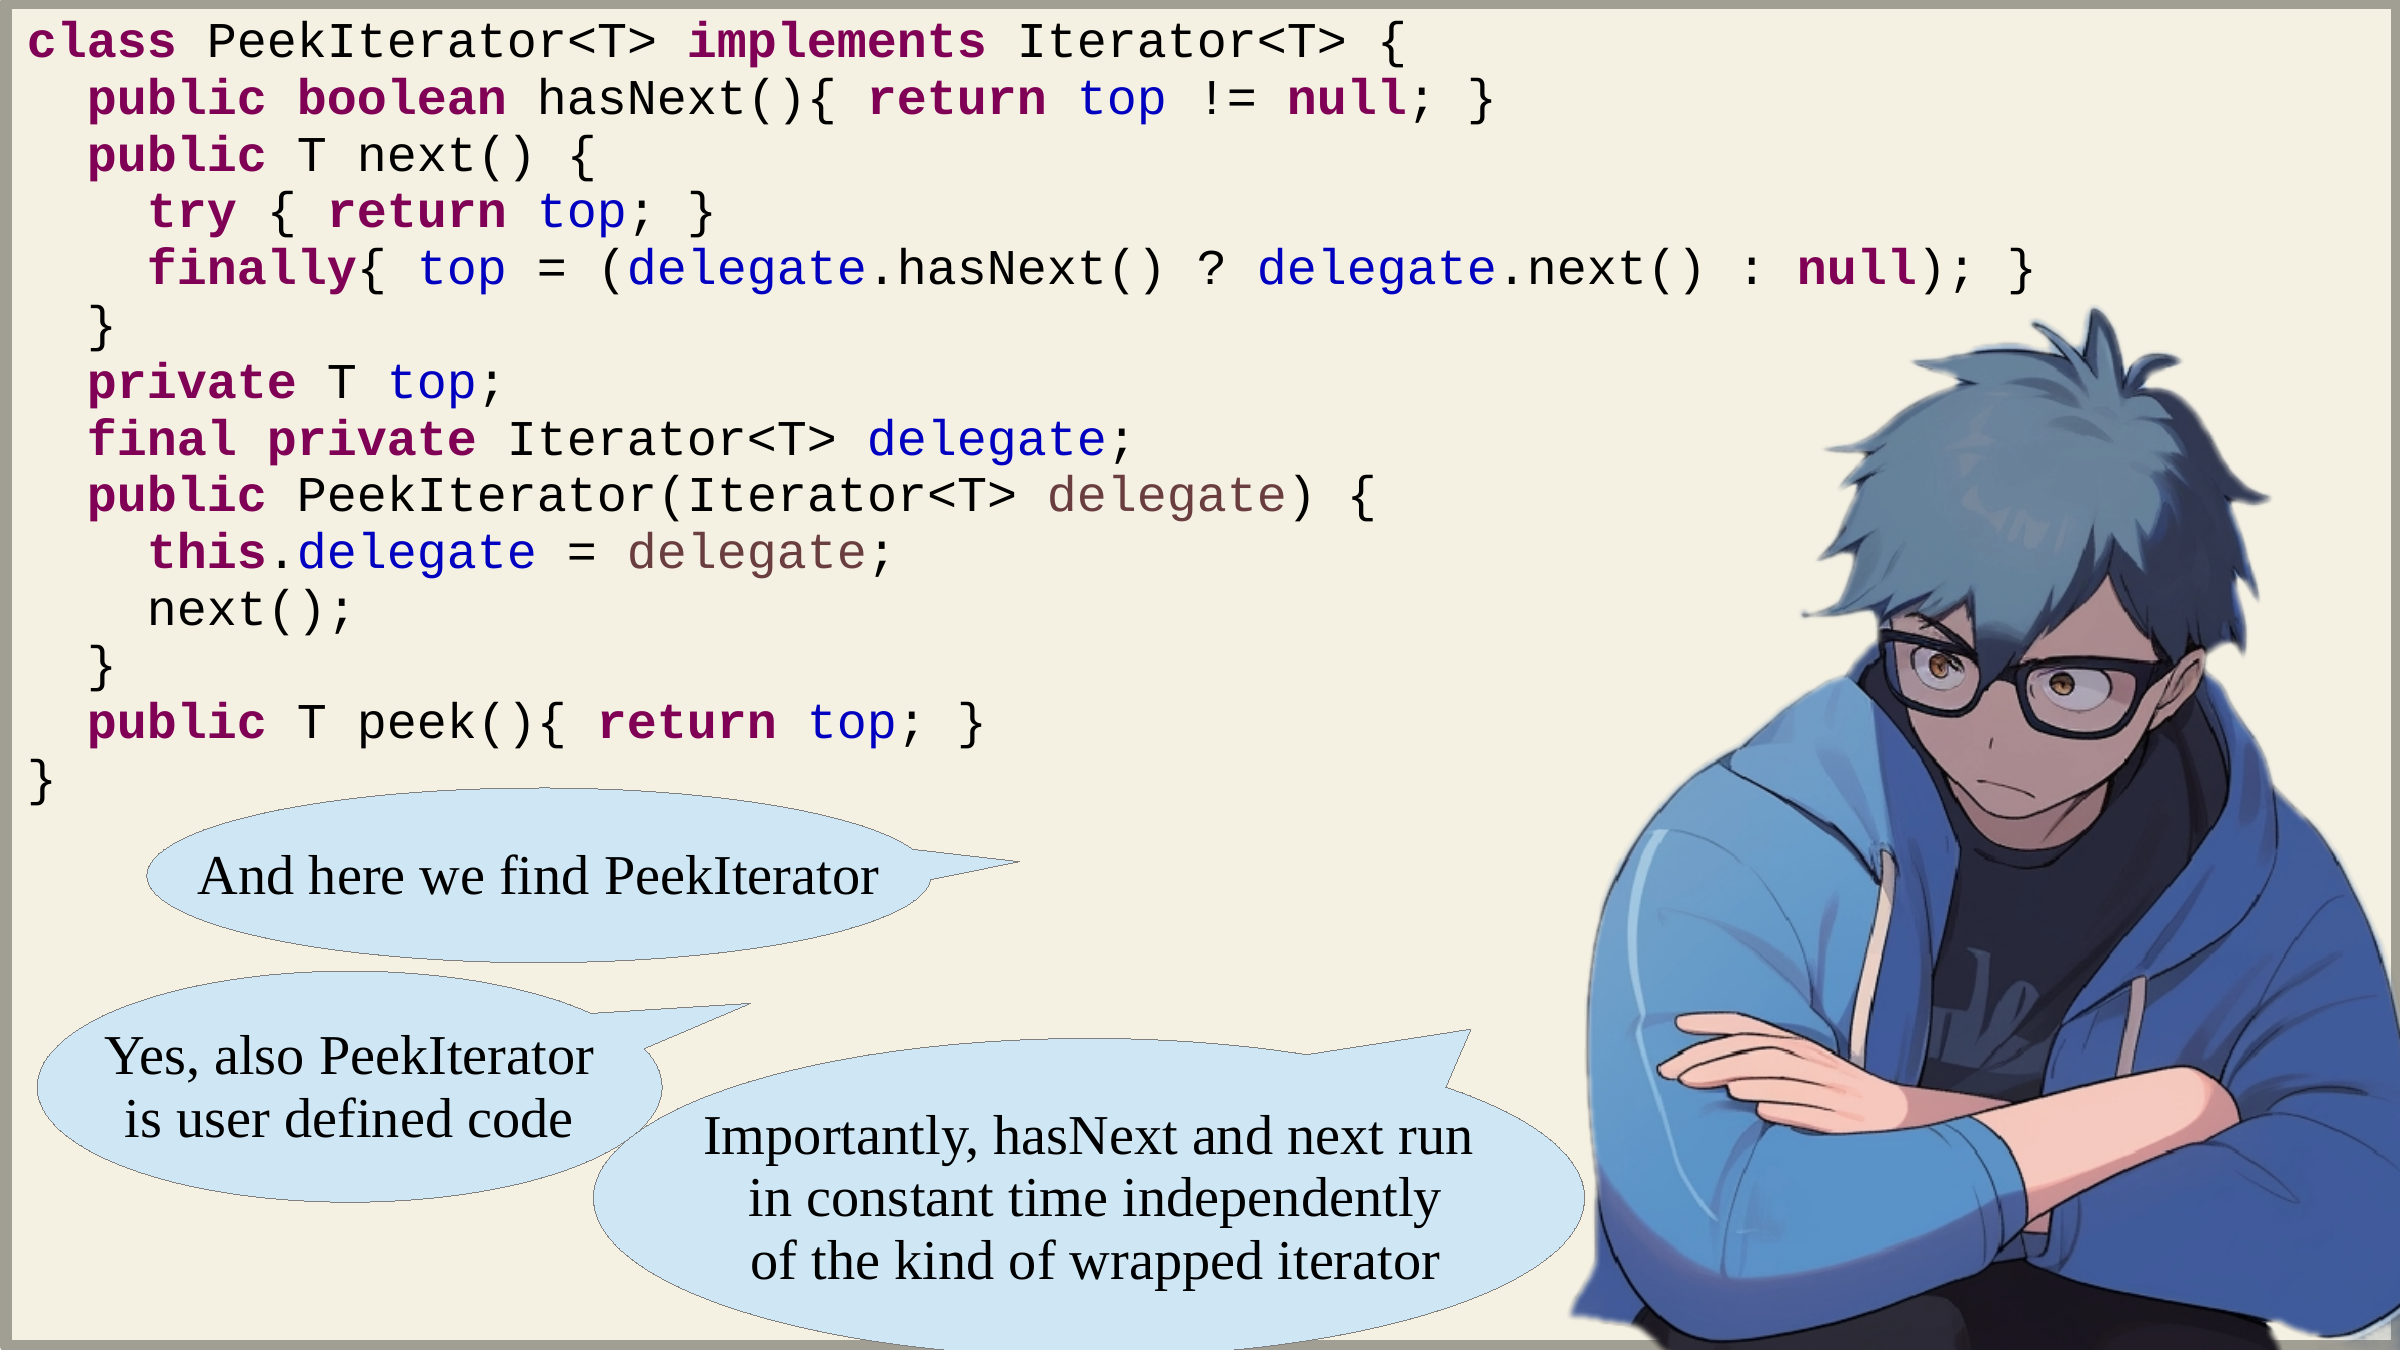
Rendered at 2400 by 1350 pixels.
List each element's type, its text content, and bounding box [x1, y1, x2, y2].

text_box class PeekIterator<T> implements Iterator<T> { public boolean hasNext(){ return top != null; } public T next() { try { return top; } finally{ top = (delegate.hasNext() ? delegate.next() : null); } } private T top; final private Iterator<T> delegate; public PeekIterator(Iterator<T> delegate) { this.delegate = delegate; next(); } public T peek(){ return top; } } [5, 2, 2398, 1346]
text_box Yes, also PeekIterator is user defined code [37, 971, 751, 1203]
text_box Importantly, hasNext and next run in constant time independently of the kind of wrapped iterator [593, 1029, 1585, 1350]
text_box And here we find PeekIterator [146, 787, 1020, 963]
picture [1269, 271, 2400, 1350]
